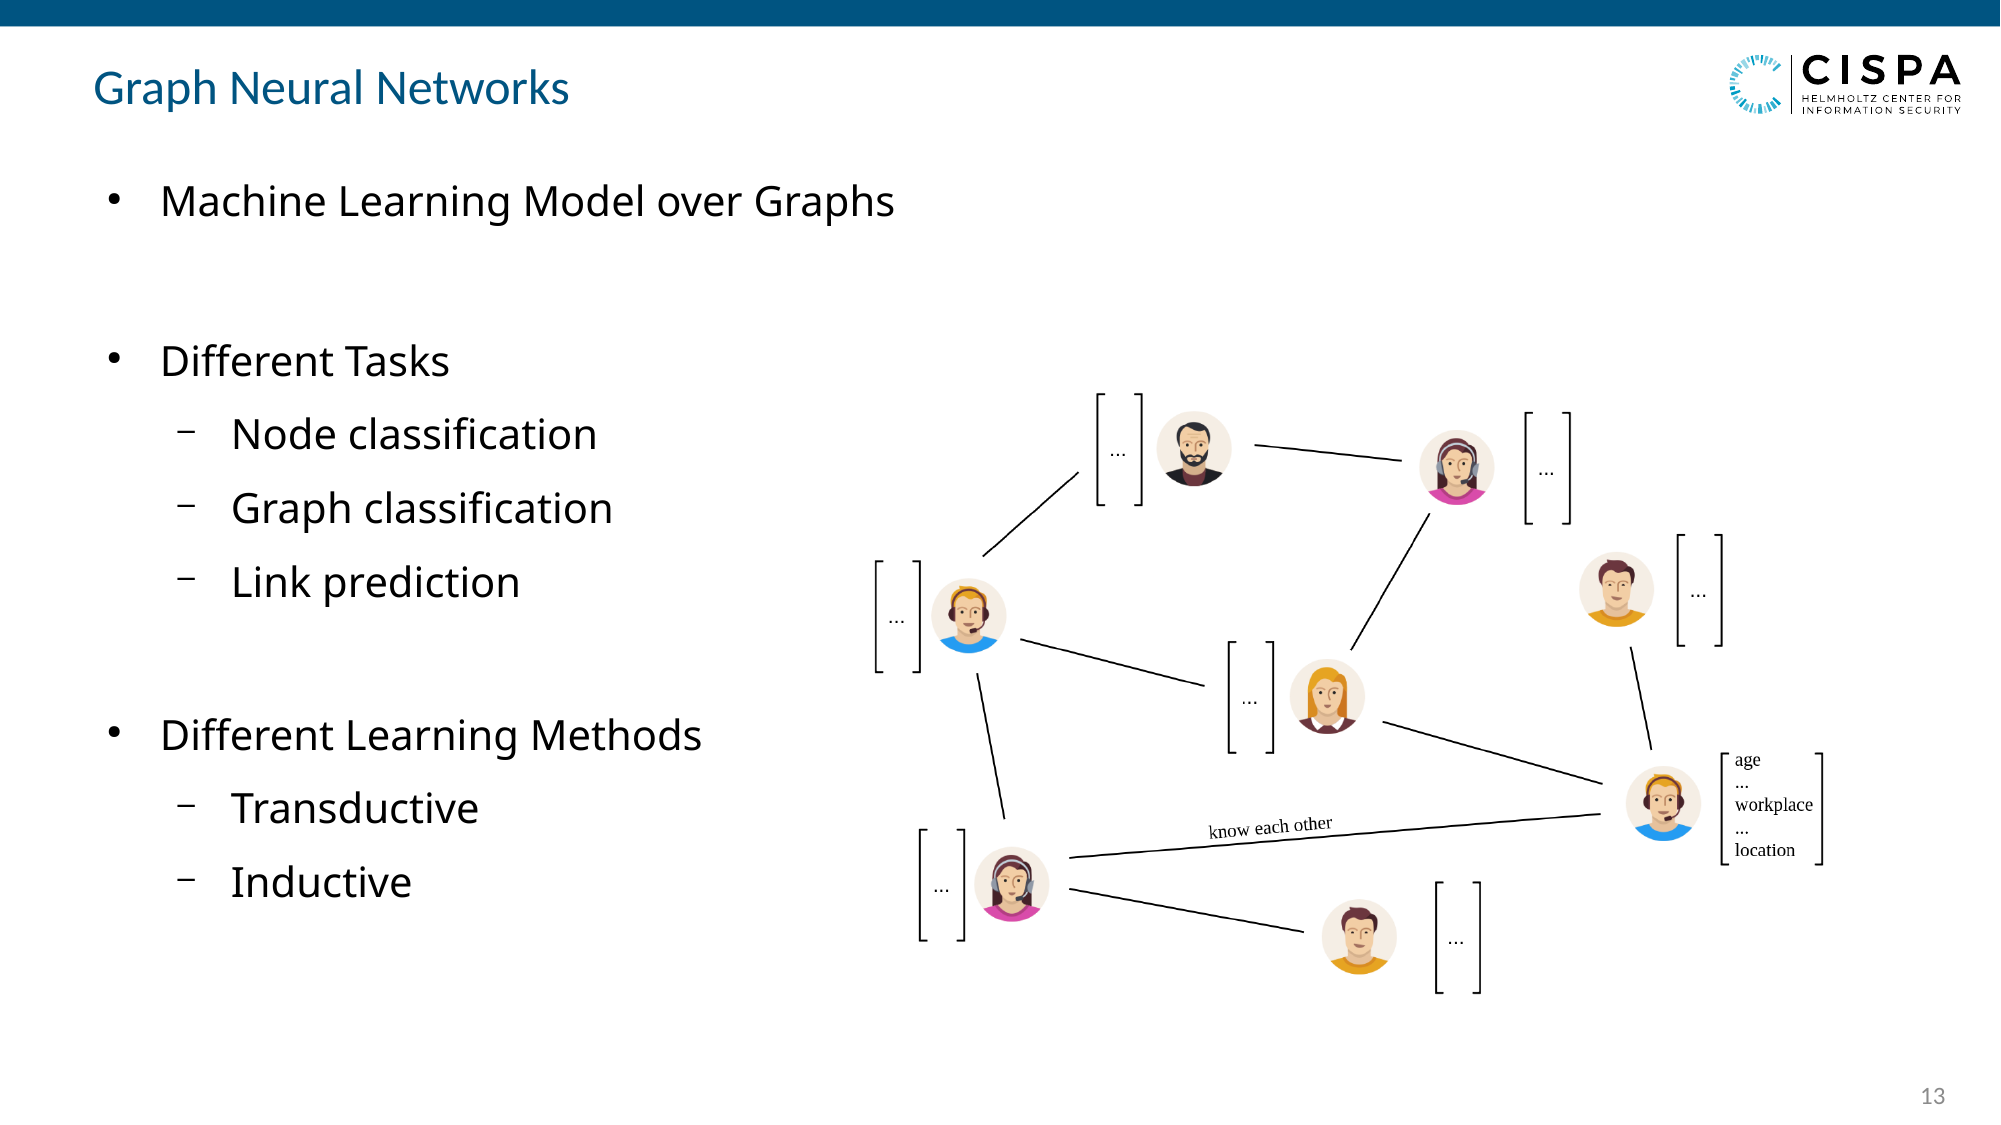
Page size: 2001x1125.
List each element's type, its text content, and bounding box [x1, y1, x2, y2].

picture [837, 345, 1855, 1021]
list Machine Learning Model over Graphs Different Tasks Node classification Graph classification Link prediction Different Learning Methods Transductive Inductive [78, 170, 1922, 1024]
title Graph Neural Networks [78, 38, 1699, 131]
slide_number <number> [1870, 1065, 1961, 1125]
